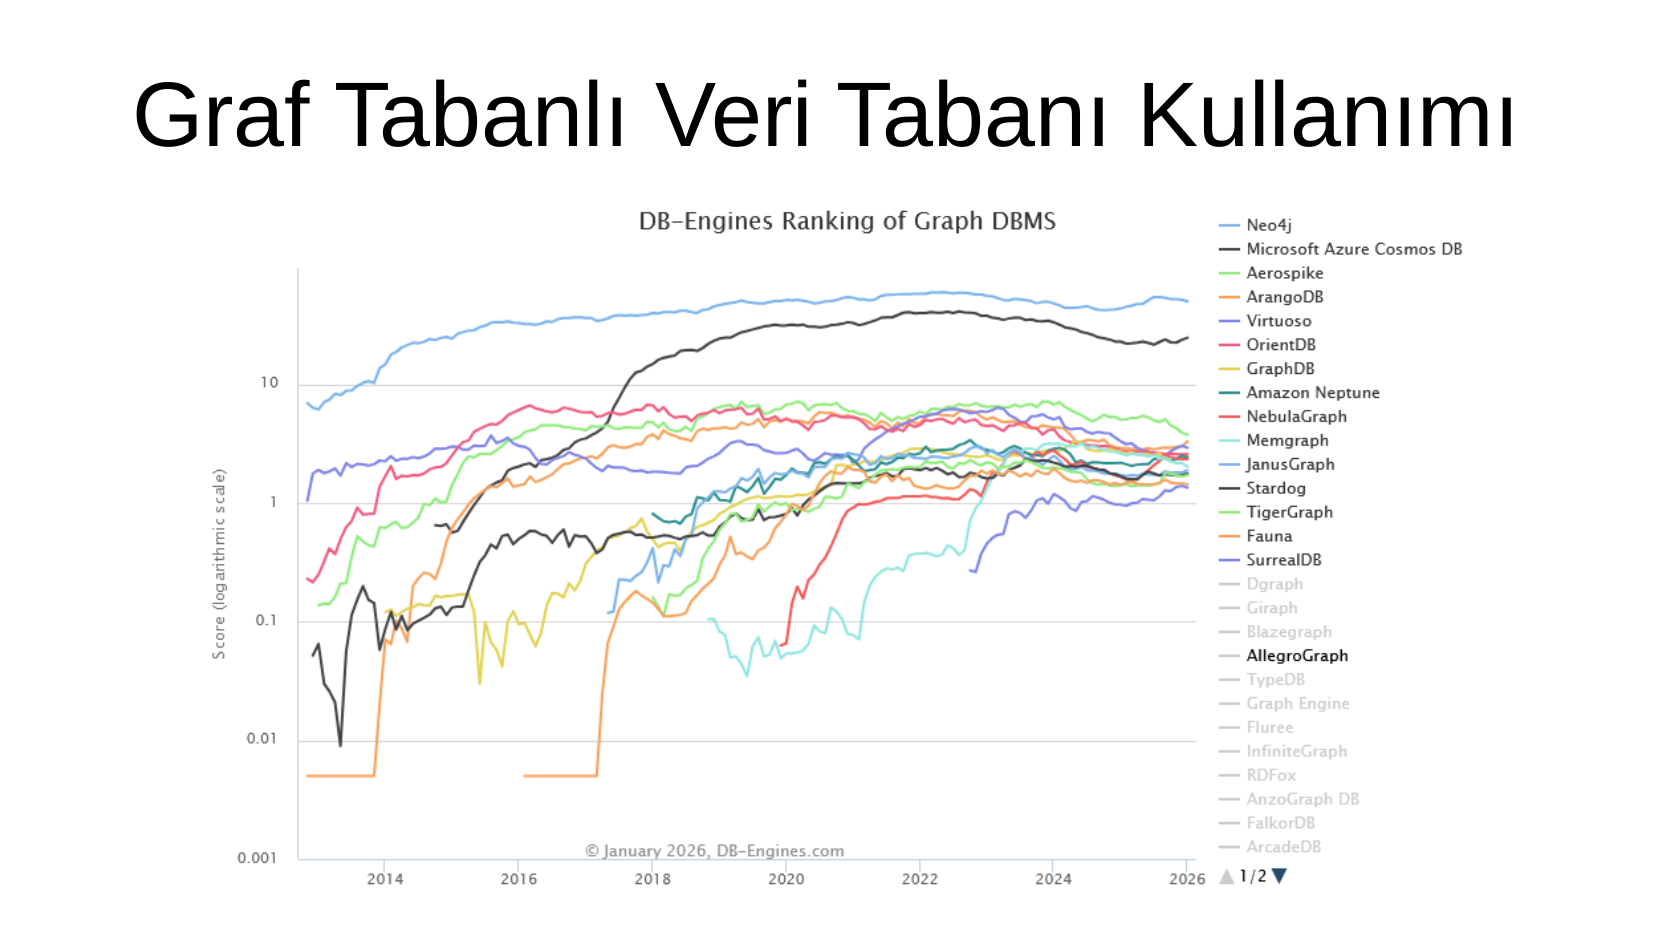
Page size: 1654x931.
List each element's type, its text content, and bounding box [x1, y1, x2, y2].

title Graf Tabanlı Veri Tabanı Kullanımı [82, 37, 1571, 193]
picture [186, 191, 1471, 907]
